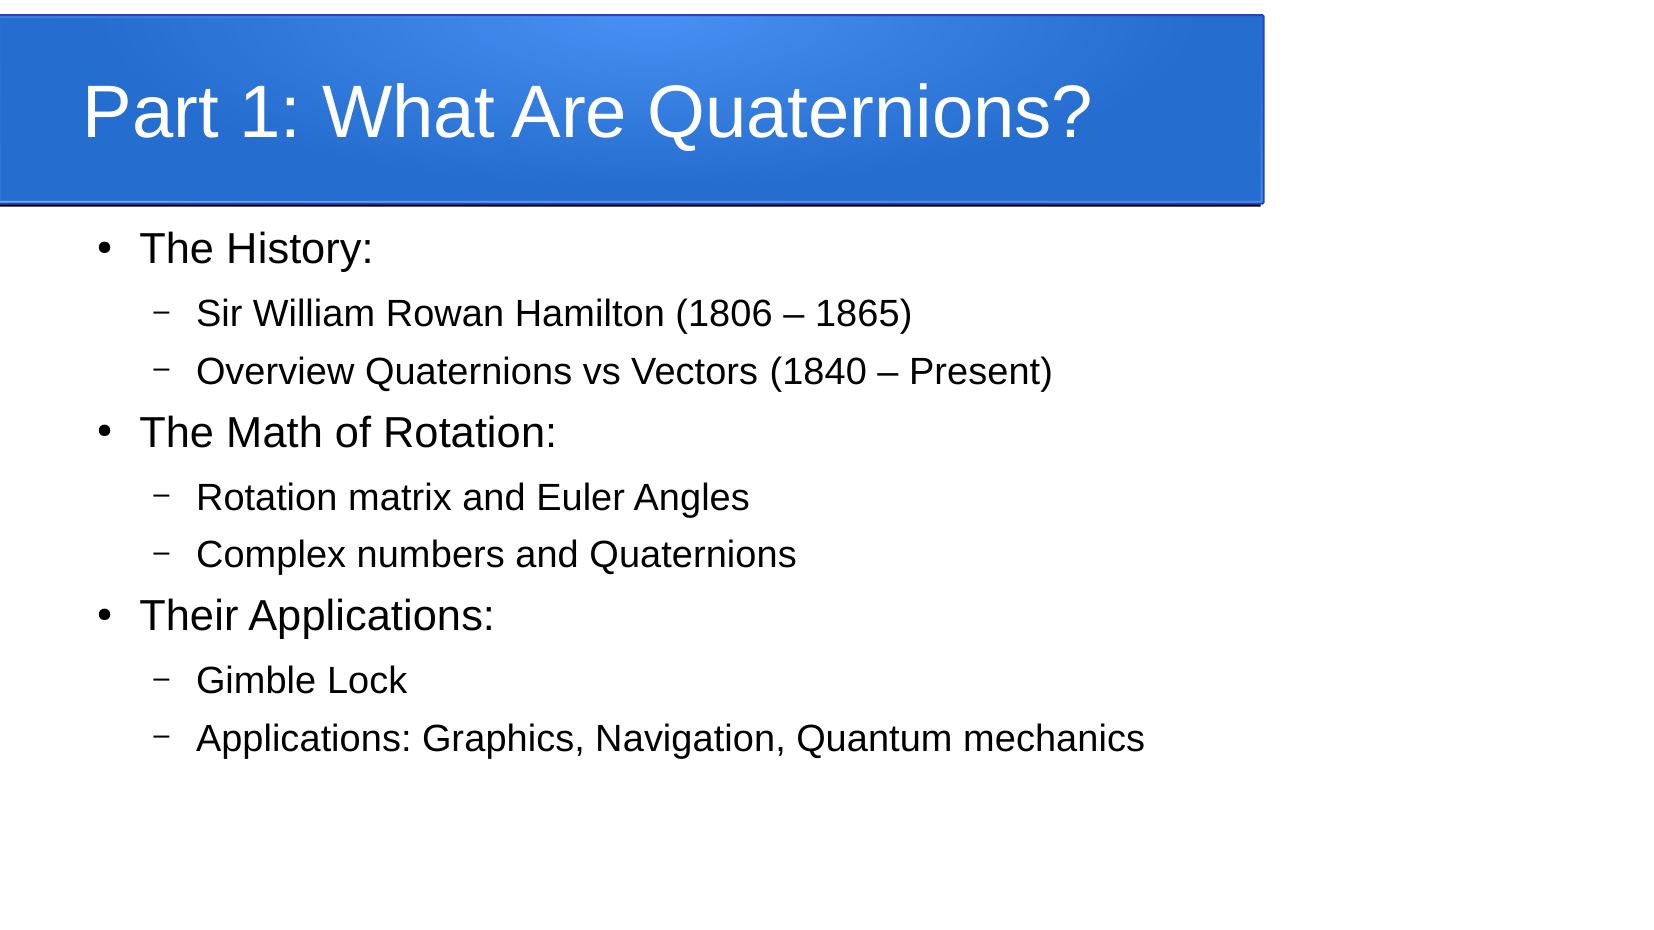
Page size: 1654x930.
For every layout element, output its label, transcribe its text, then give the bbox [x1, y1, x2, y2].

list The History: Sir William Rowan Hamilton (1806 – 1865) Overview Quaternions vs Vectors (1840 – Present) The Math of Rotation: Rotation matrix and Euler Angles Complex numbers and Quaternions Their Applications: Gimble Lock Applications: Graphics, Navigation, Quantum mechanics [82, 224, 1571, 764]
title Part 1: What Are Quaternions? [82, 35, 1234, 189]
